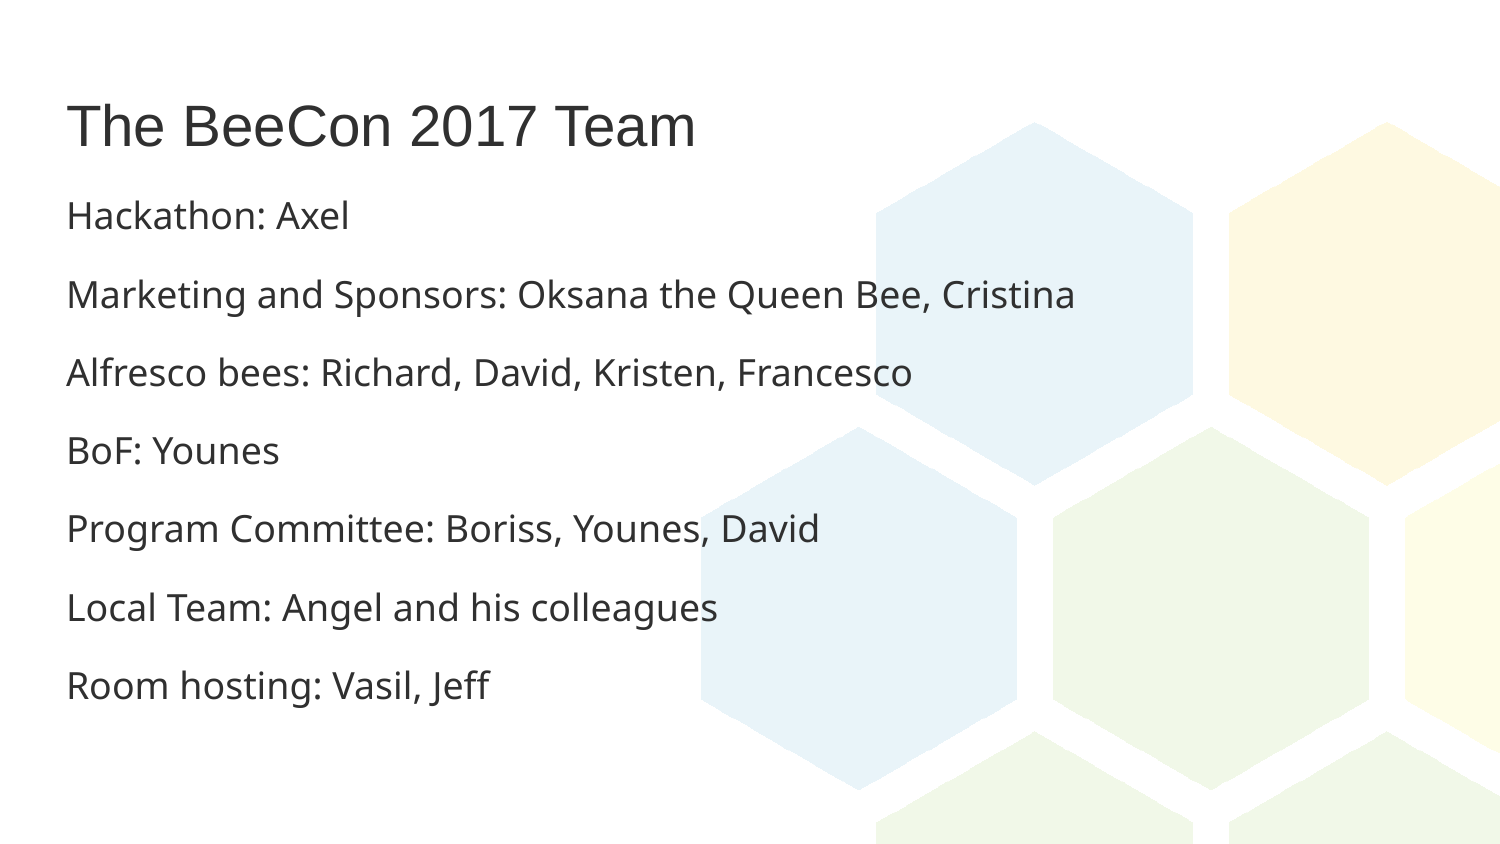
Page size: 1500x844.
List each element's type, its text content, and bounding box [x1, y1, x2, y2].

picture [0, 0, 1500, 844]
list Hackathon: Axel Marketing and Sponsors: Oksana the Queen Bee, Cristina Alfresco bees: Richard, David, Kristen, Francesco BoF: Younes Program Committee: Boriss, Younes, David Local Team: Angel and his colleagues Room hosting: Vasil, Jeff [51, 177, 1449, 804]
title The BeeCon 2017 Team [51, 72, 1449, 167]
